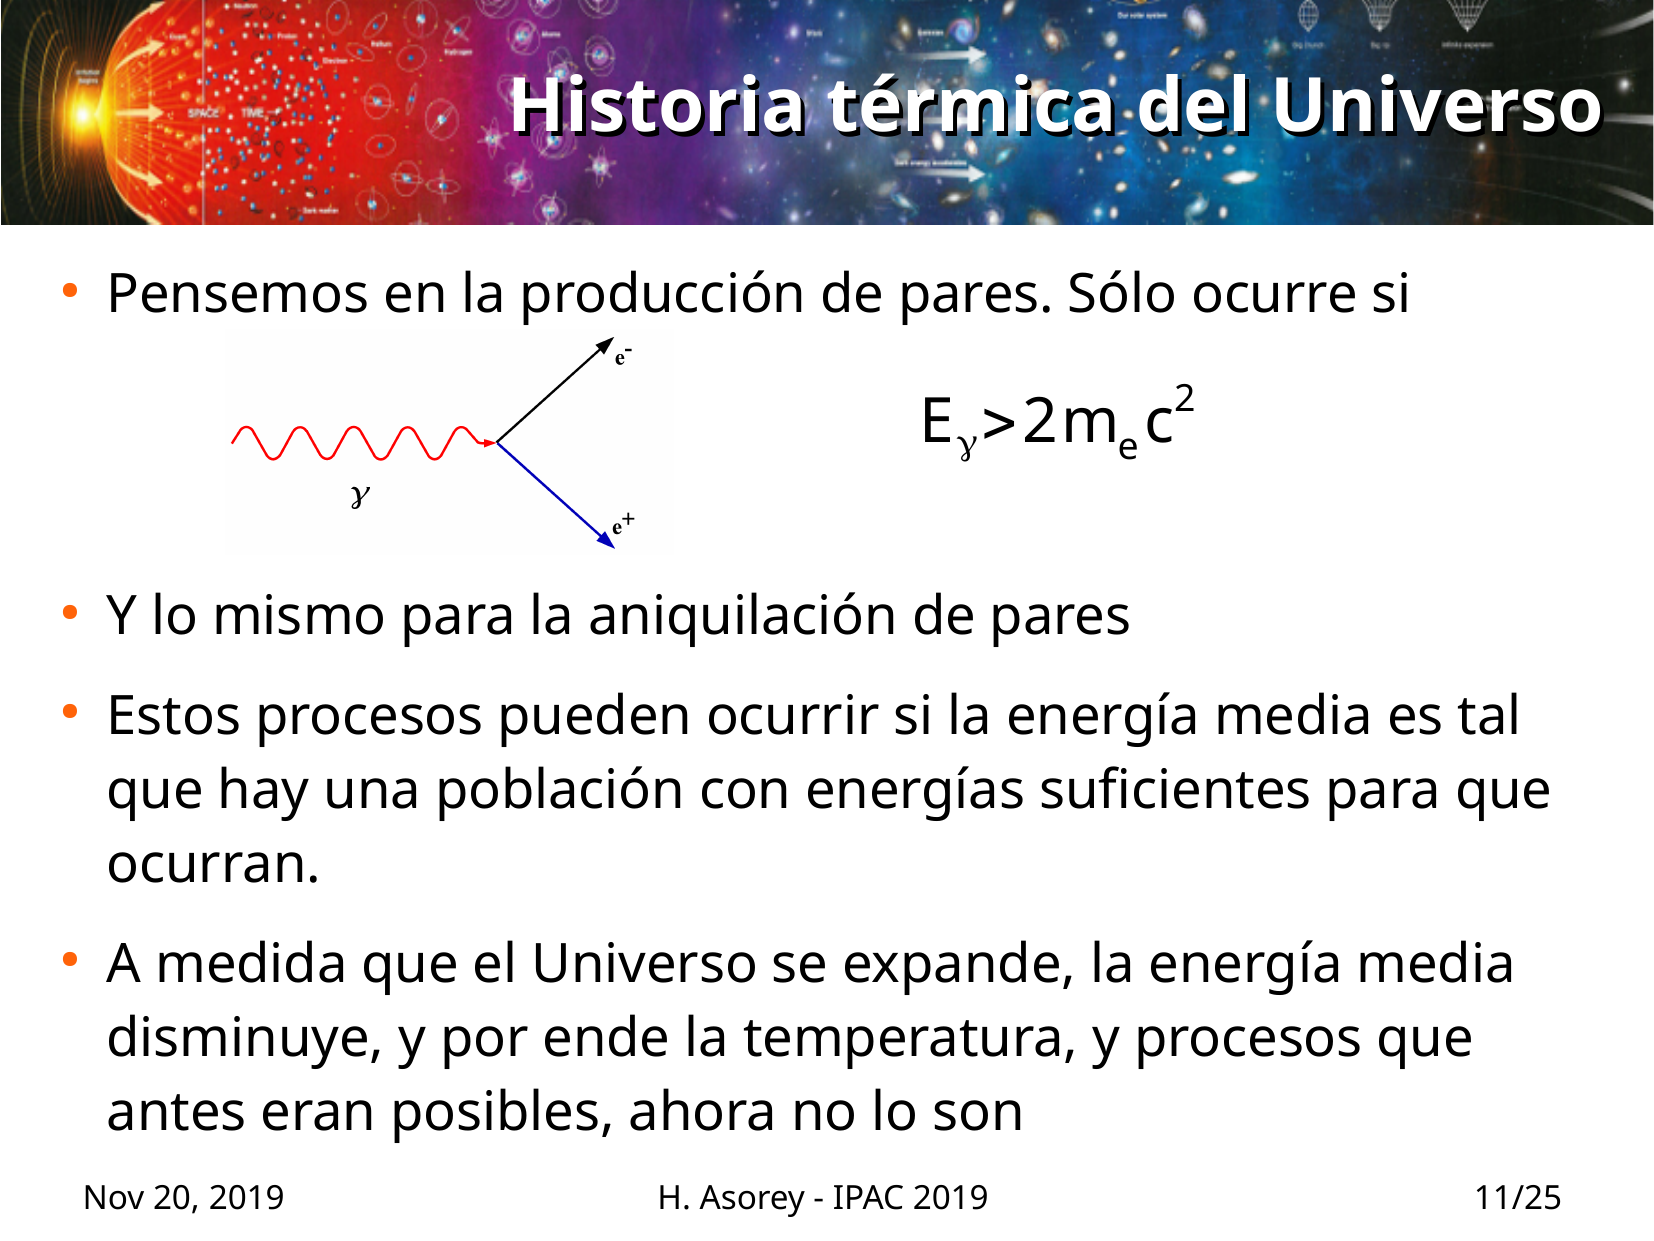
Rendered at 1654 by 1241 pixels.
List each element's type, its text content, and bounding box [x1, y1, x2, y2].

chart [913, 375, 1201, 470]
picture [225, 329, 674, 556]
title Historia térmica del Universo [45, 15, 1606, 191]
list Pensemos en la producción de pares. Sólo ocurre si Y lo mismo para la aniquilación de pares Estos procesos pueden ocurrir si la energía media es tal que hay una población con energías suficientes para que ocurran. A medida que el Universo se expande, la energía media disminuye, y por ende la temperatura, y procesos que antes eran posibles, ahora no lo son [45, 255, 1606, 1156]
picture [1, 0, 1654, 225]
